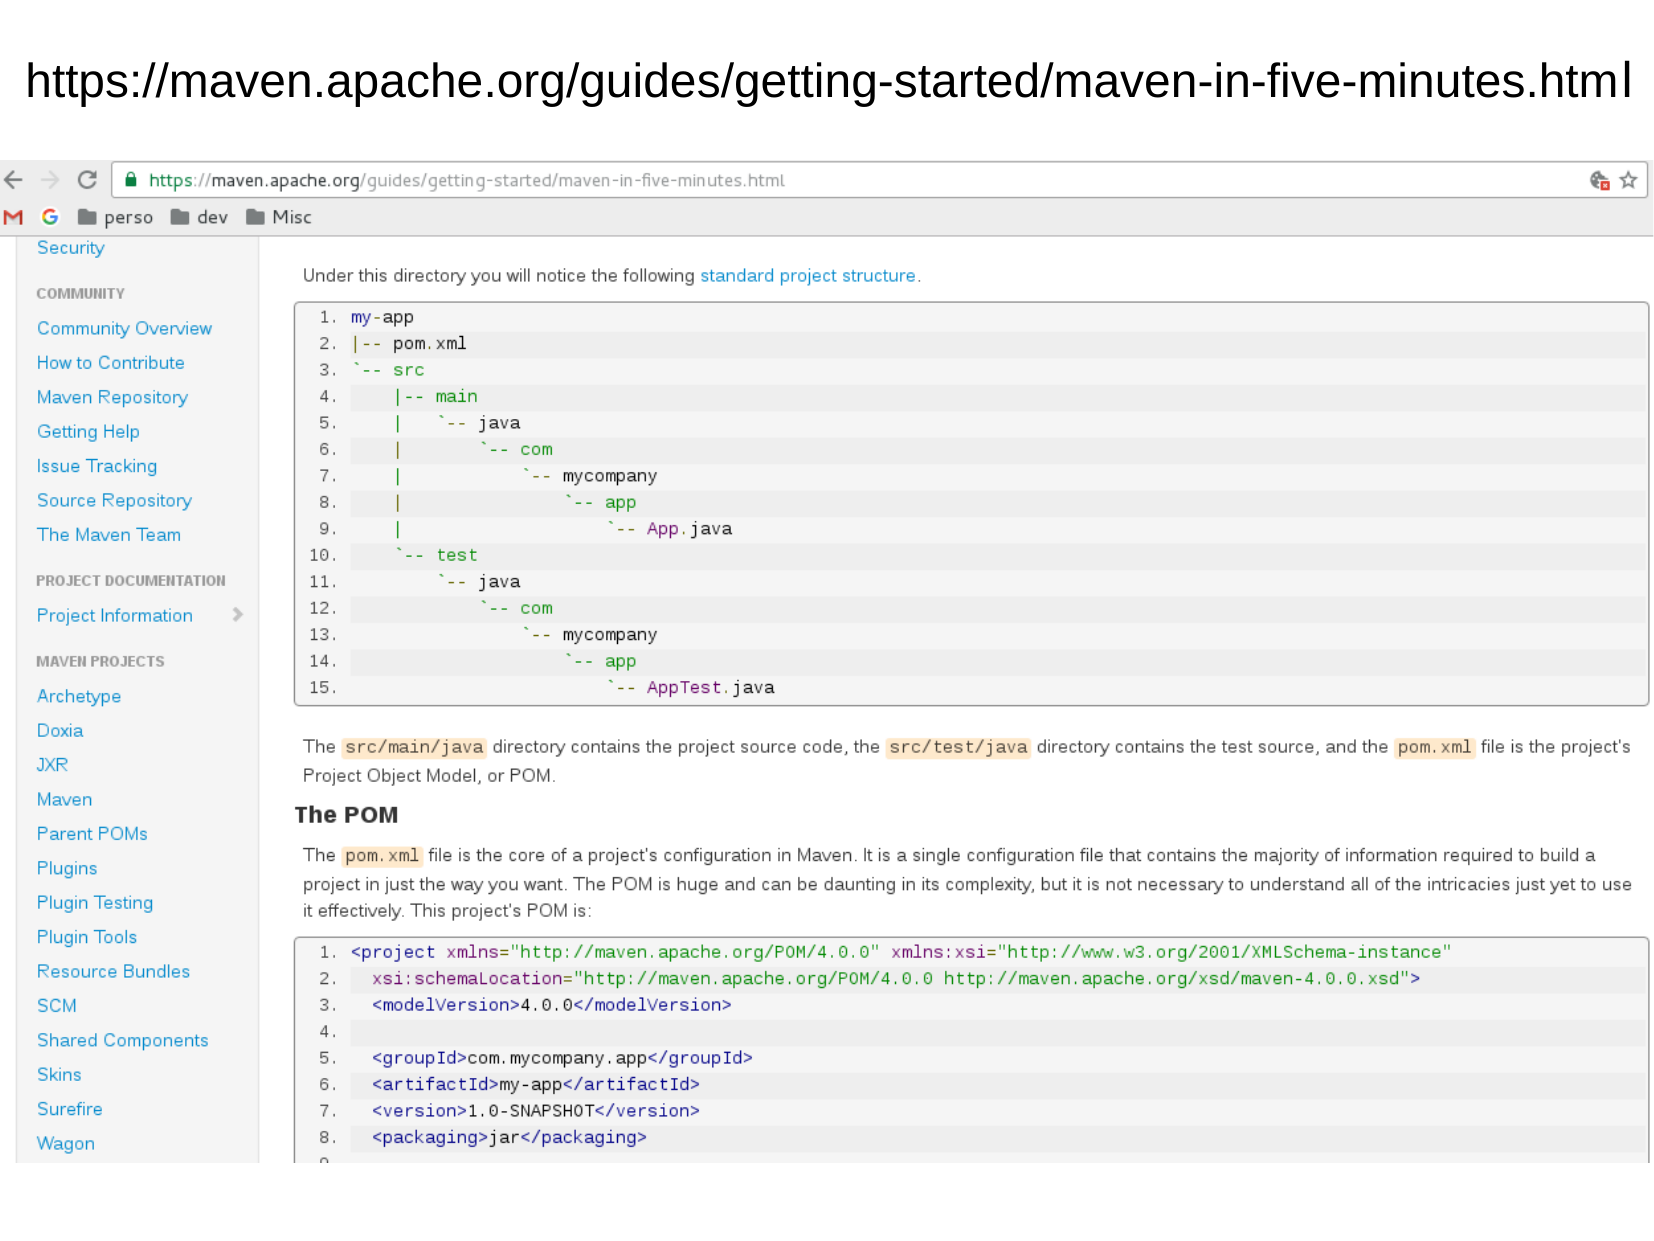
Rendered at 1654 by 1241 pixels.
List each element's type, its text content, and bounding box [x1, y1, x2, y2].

text_box https://maven.apache.org/guides/getting-started/maven-in-five-minutes.html [10, 45, 1648, 116]
picture [0, 160, 1654, 1163]
